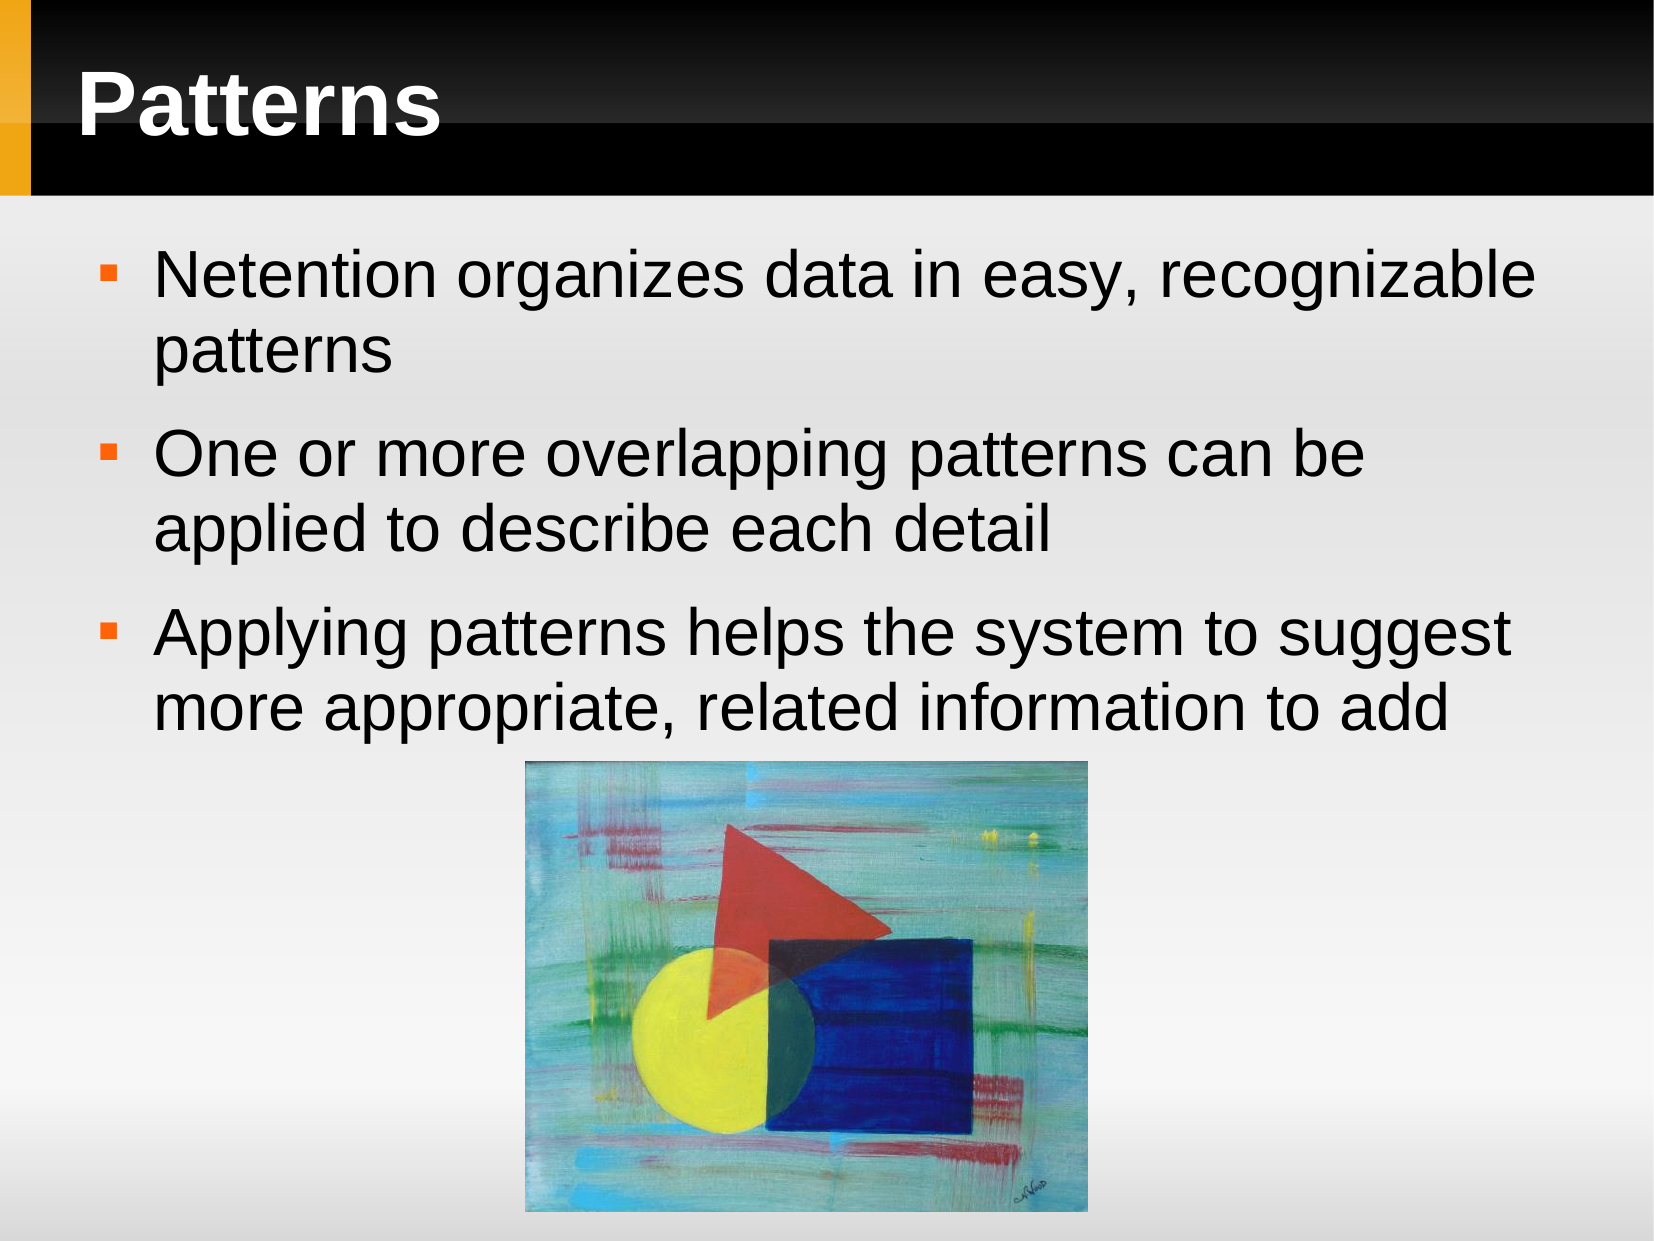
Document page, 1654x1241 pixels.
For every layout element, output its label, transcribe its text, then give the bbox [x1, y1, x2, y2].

picture [0, 0, 1654, 1241]
title Patterns [76, 0, 1565, 208]
list Netention organizes data in easy, recognizable patterns One or more overlapping patterns can be applied to describe each detail Applying patterns helps the system to suggest more appropriate, related information to add [82, 237, 1571, 1041]
